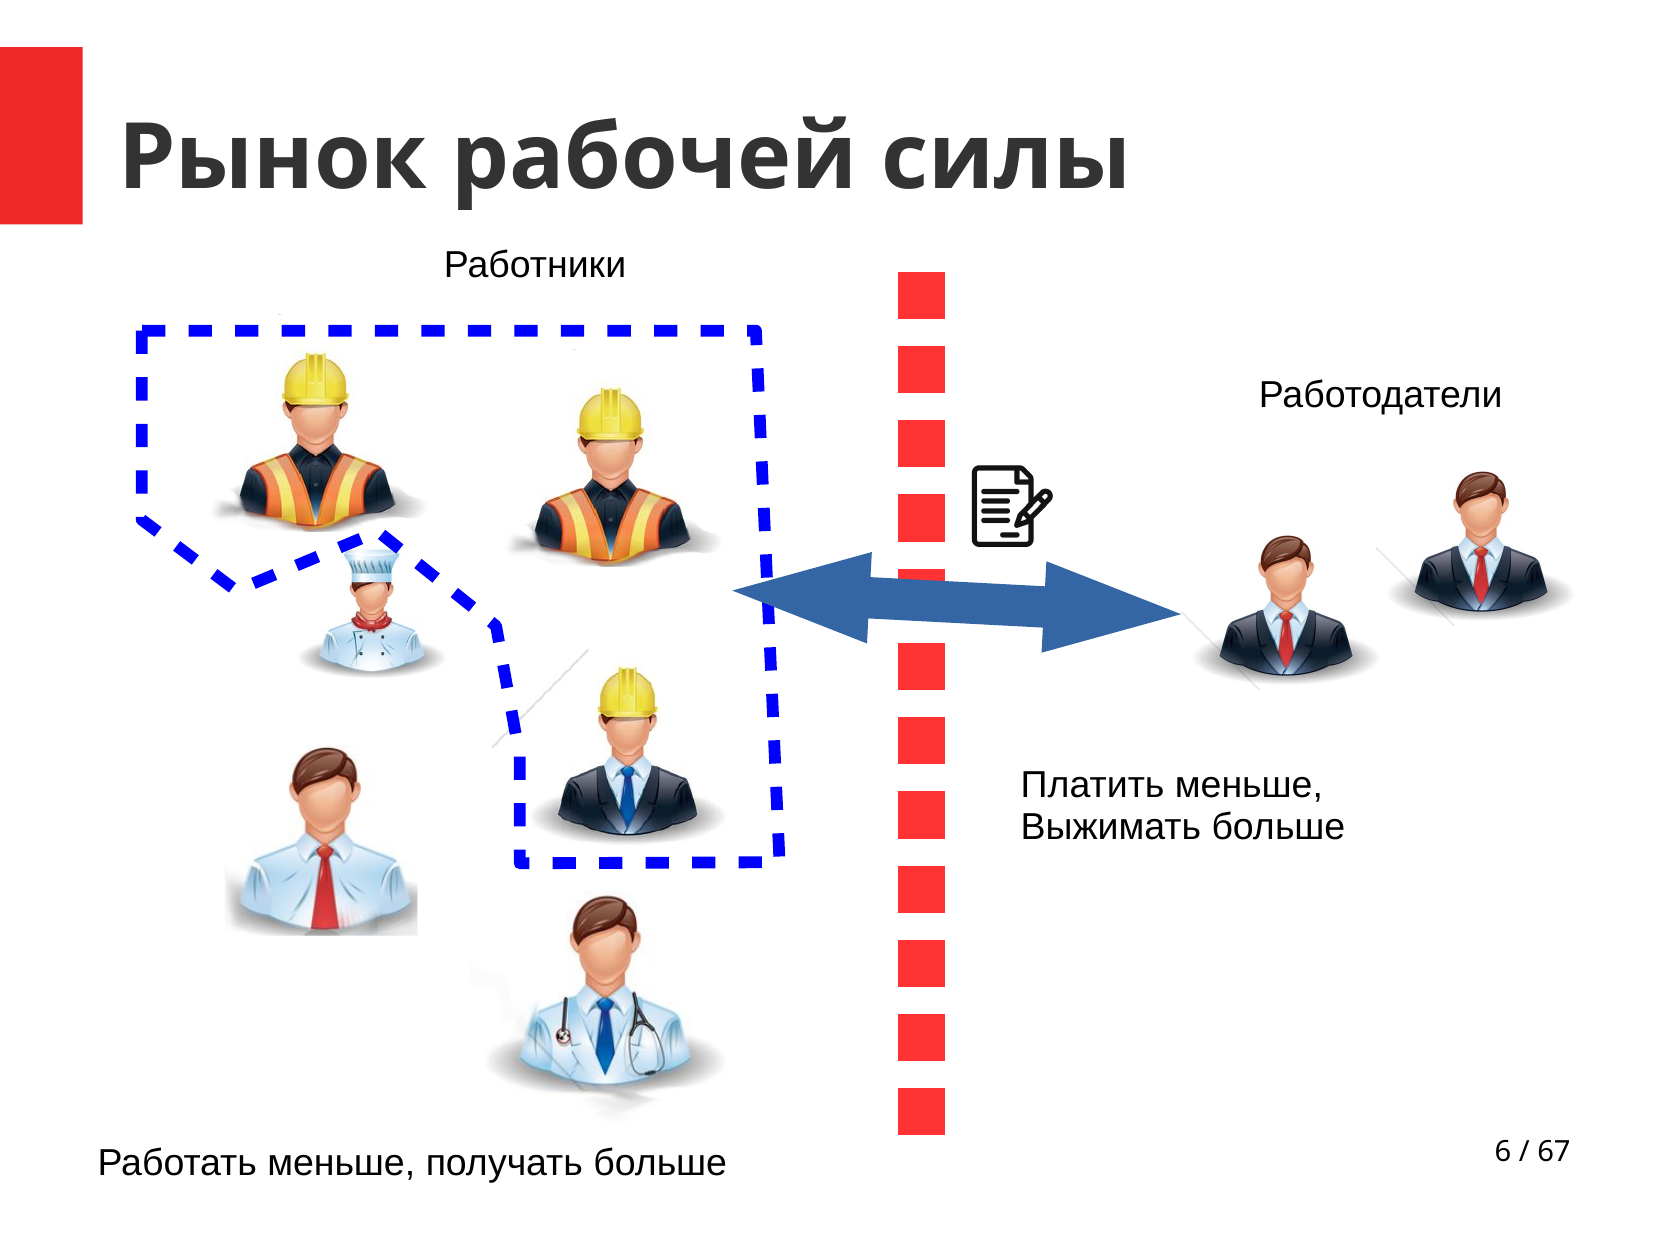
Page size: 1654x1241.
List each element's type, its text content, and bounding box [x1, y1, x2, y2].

picture [968, 460, 1055, 550]
text_box Работники [429, 236, 642, 294]
text_box Работать меньше, получать больше [82, 1133, 745, 1200]
picture [1181, 455, 1583, 690]
picture [164, 312, 733, 686]
text_box Работодатели [1243, 366, 1518, 423]
picture [165, 649, 745, 1133]
title Рынок рабочей силы [118, 49, 1571, 257]
text_box Платить меньше, Выжимать больше [1005, 755, 1361, 855]
